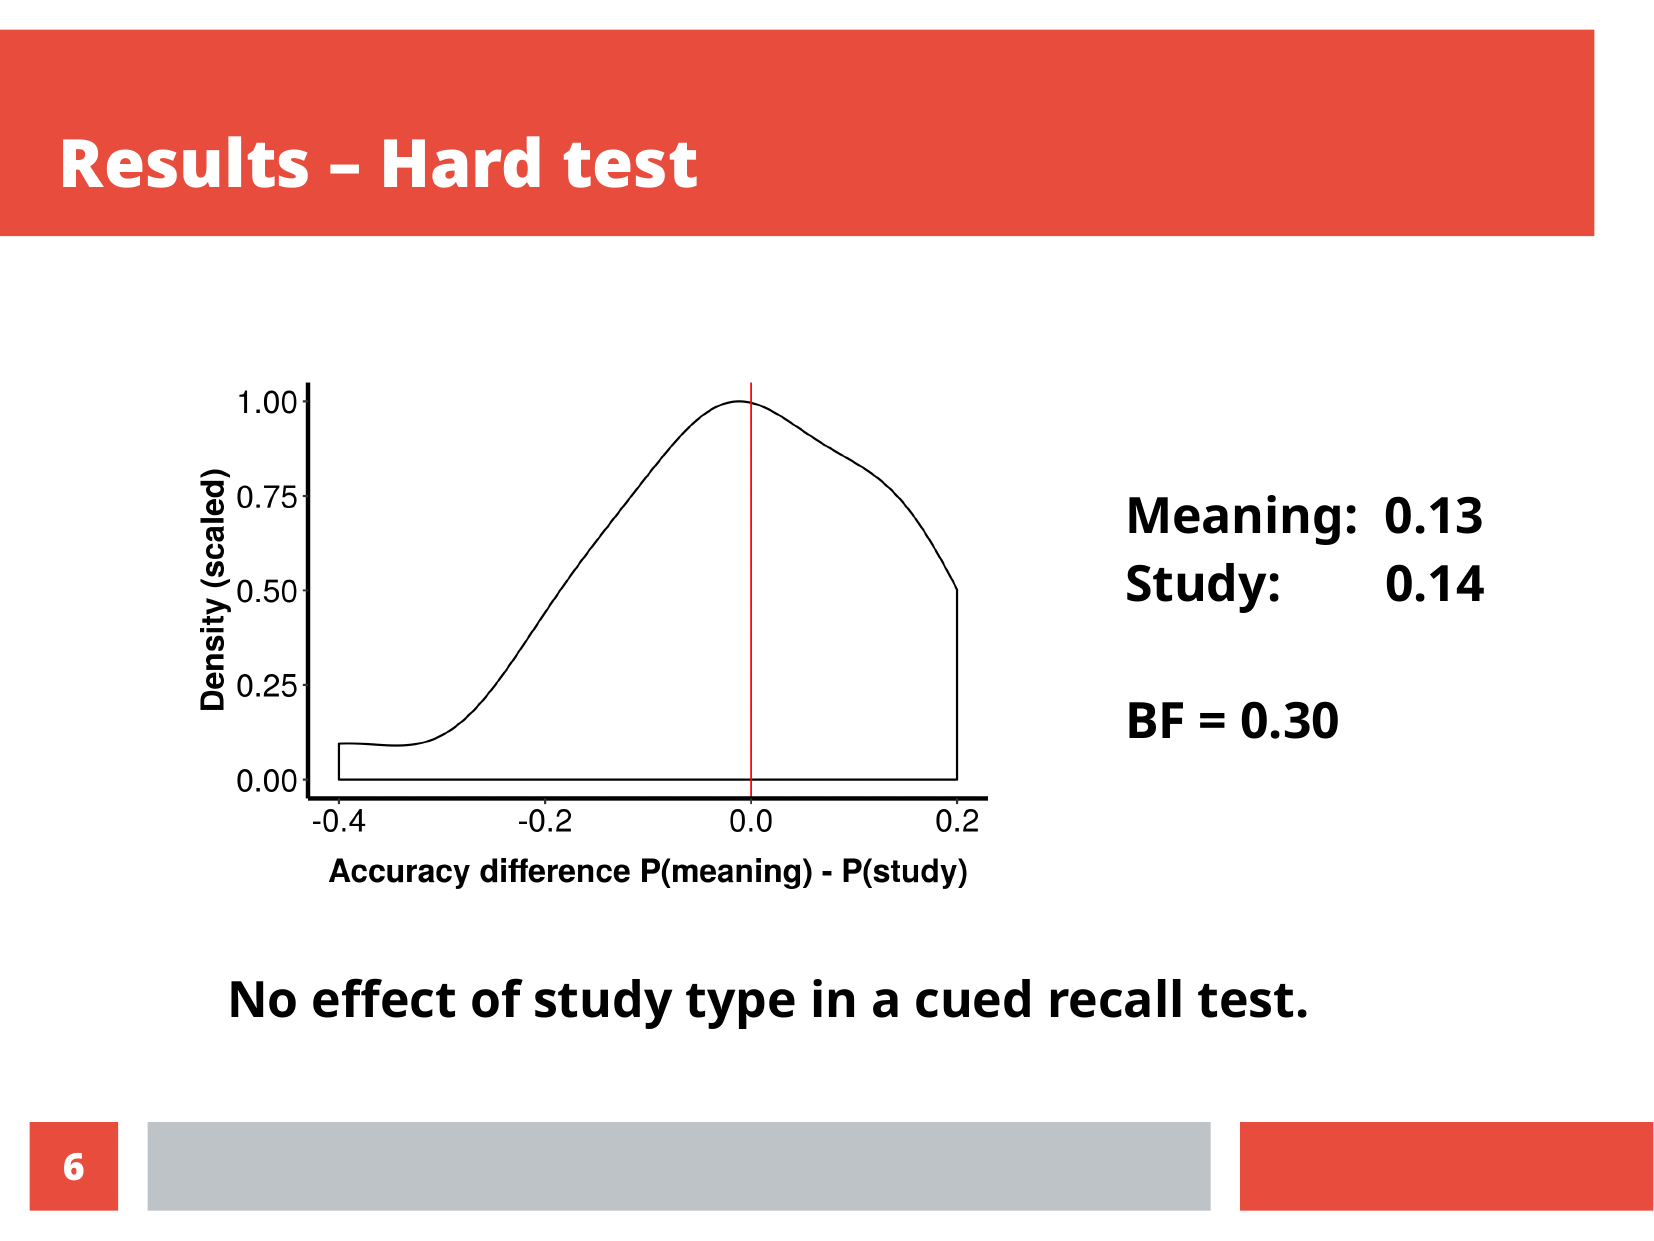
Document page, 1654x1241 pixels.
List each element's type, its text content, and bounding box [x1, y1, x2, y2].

text_box Meaning: 0.13 Study: 0.14 BF = 0.30 [1110, 472, 1548, 780]
title Results – Hard test [59, 59, 1595, 207]
text_box No effect of study type in a cued recall test. [212, 956, 1347, 1040]
picture [172, 354, 1016, 917]
